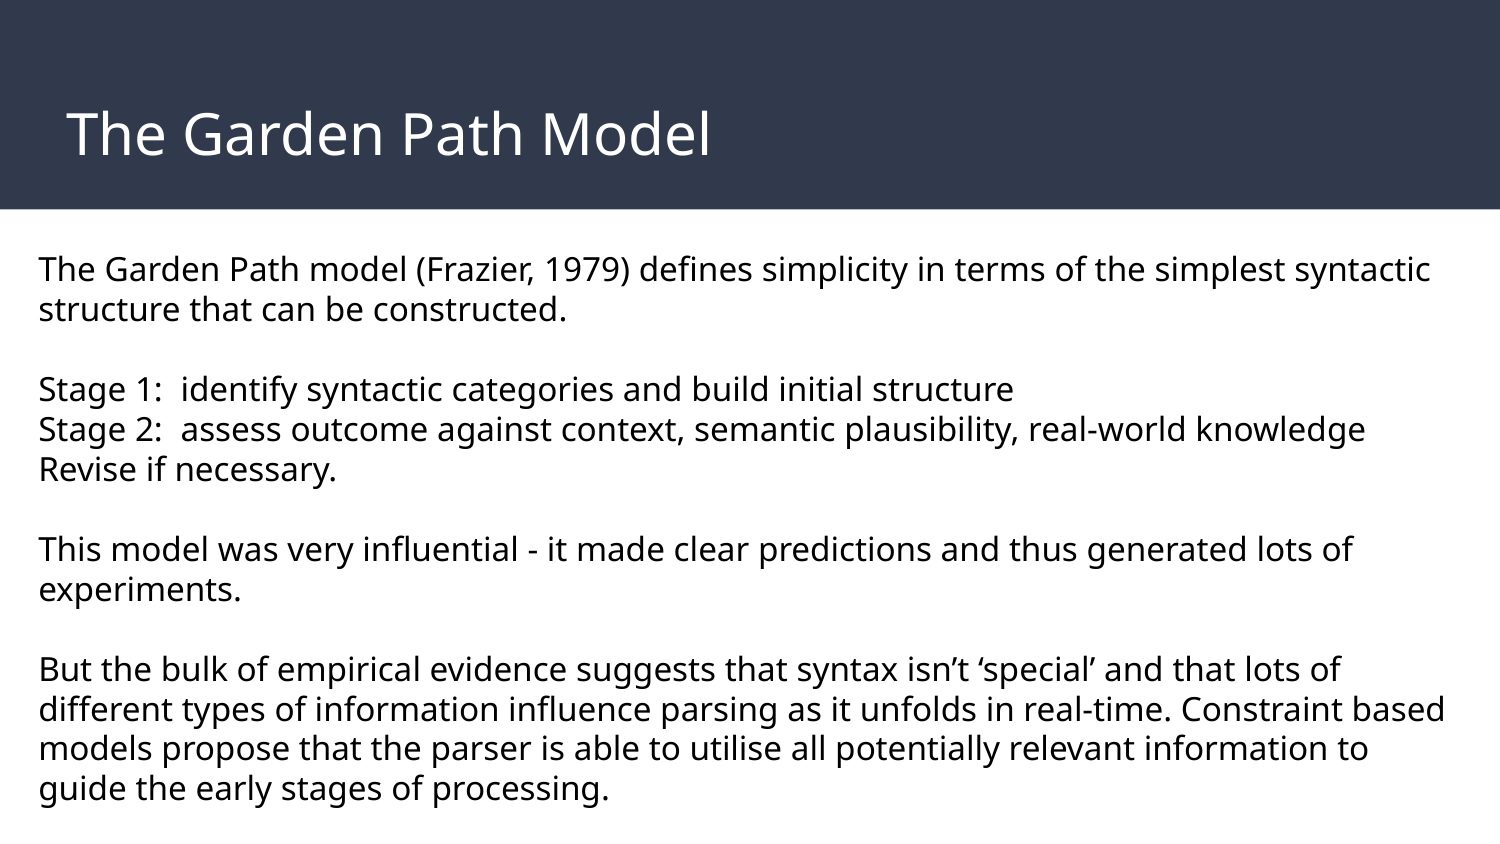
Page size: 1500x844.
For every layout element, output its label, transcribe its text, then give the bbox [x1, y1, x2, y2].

text_box The Garden Path model (Frazier, 1979) defines simplicity in terms of the simplest syntactic structure that can be constructed. Stage 1: identify syntactic categories and build initial structure Stage 2: assess outcome against context, semantic plausibility, real-world knowledge Revise if necessary. This model was very influential - it made clear predictions and thus generated lots of experiments. But the bulk of empirical evidence suggests that syntax isn’t ‘special’ and that lots of different types of information influence parsing as it unfolds in real-time. Constraint based models propose that the parser is able to utilise all potentially relevant information to guide the early stages of processing. [23, 233, 1472, 818]
title The Garden Path Model [51, 82, 1449, 185]
